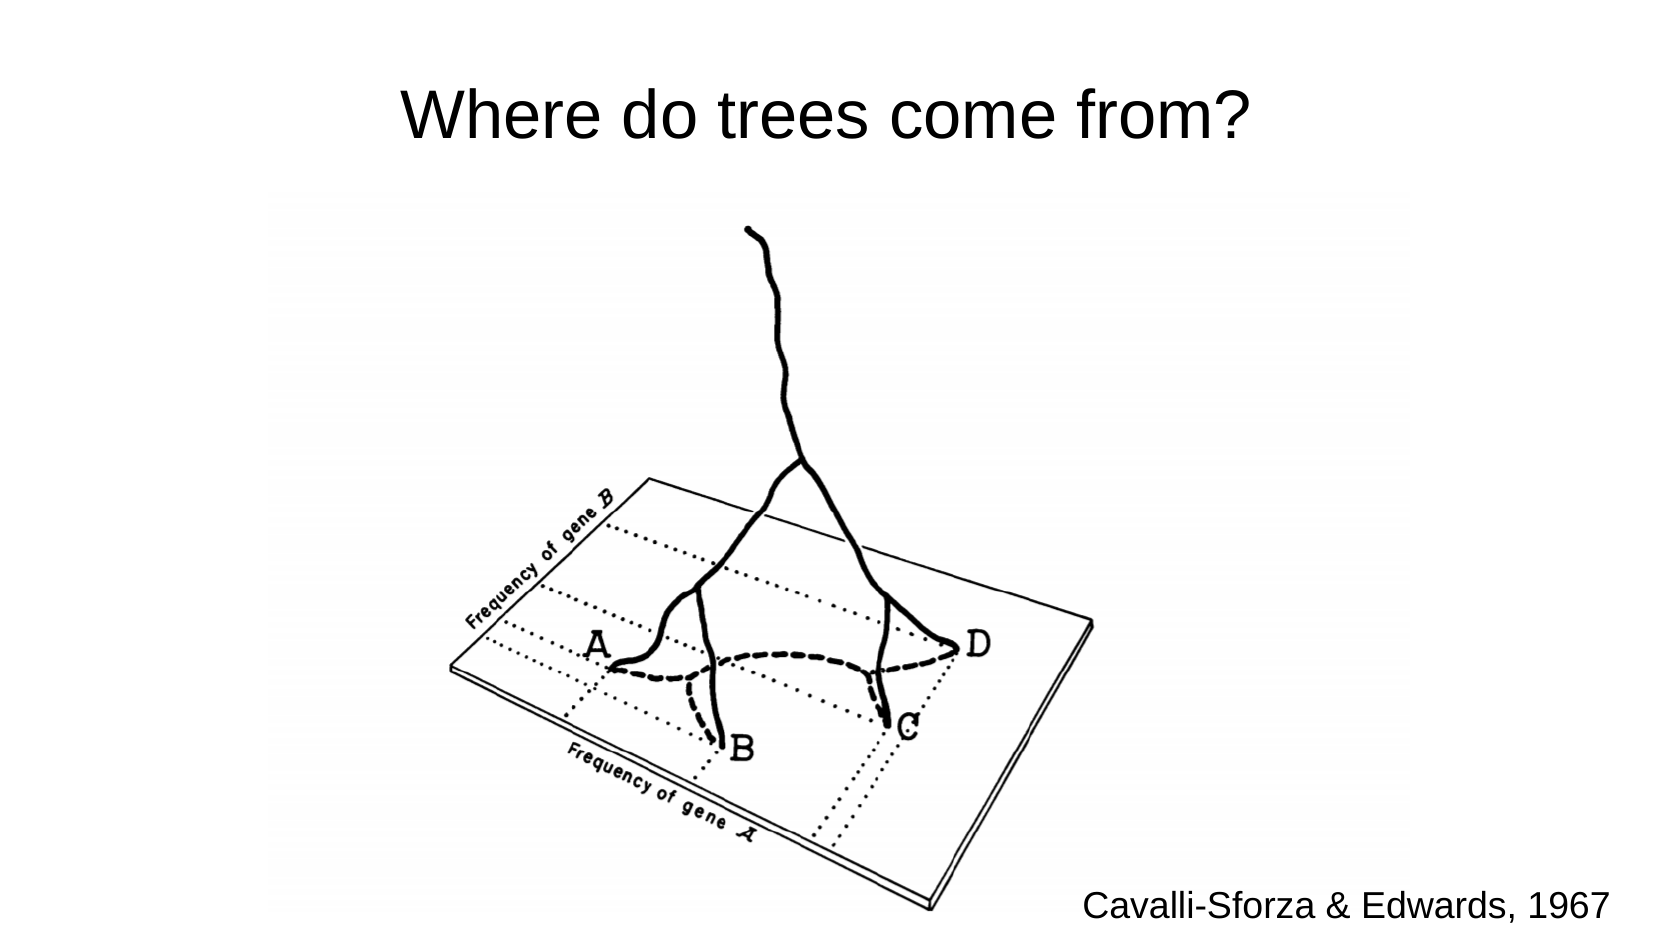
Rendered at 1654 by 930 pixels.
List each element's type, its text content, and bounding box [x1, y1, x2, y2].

title Where do trees come from? [82, 36, 1571, 193]
text_box Cavalli-Sforza & Edwards, 1967 [1067, 877, 1653, 930]
picture [268, 192, 1410, 912]
